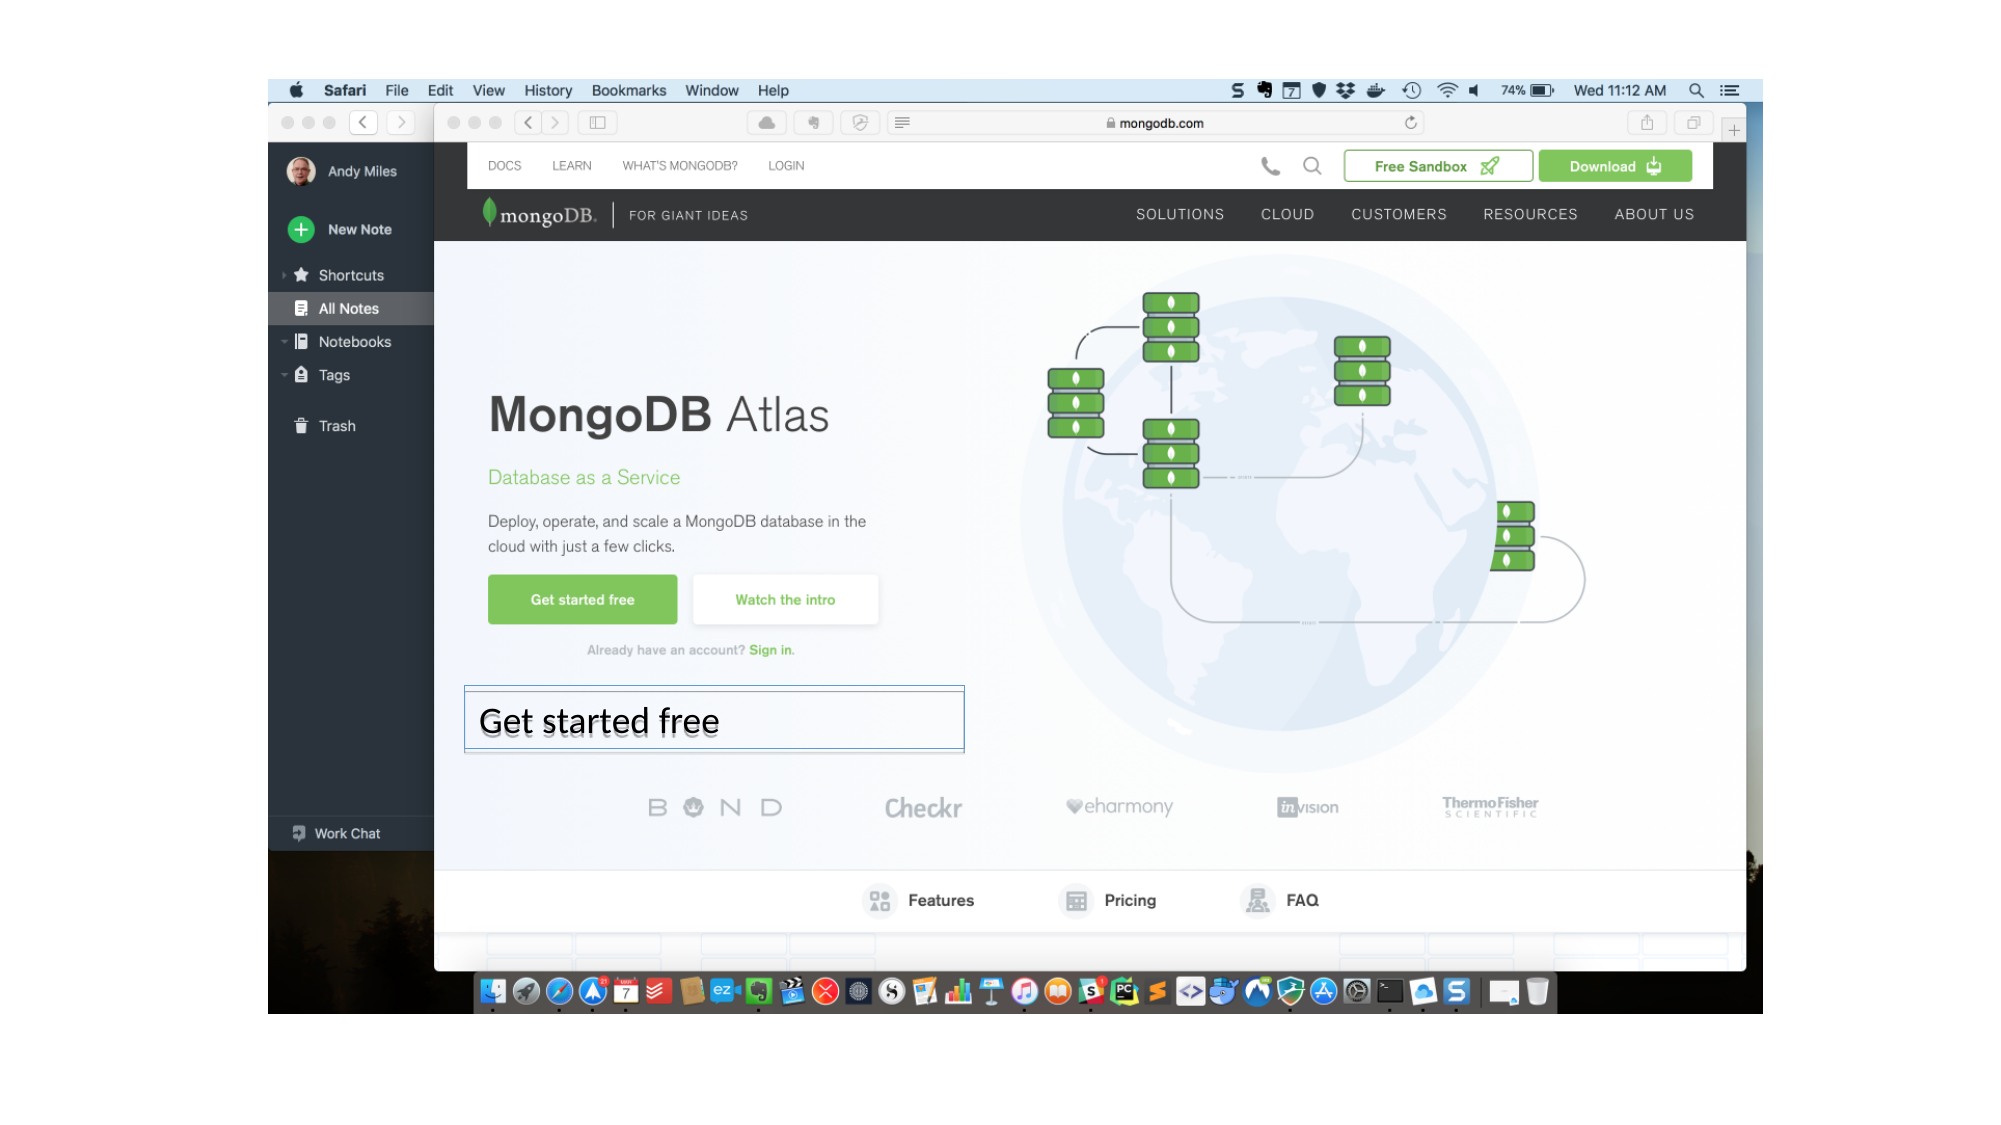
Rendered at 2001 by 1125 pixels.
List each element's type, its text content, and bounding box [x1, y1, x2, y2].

text_box Get started free [464, 685, 965, 749]
picture [268, 79, 1763, 1014]
